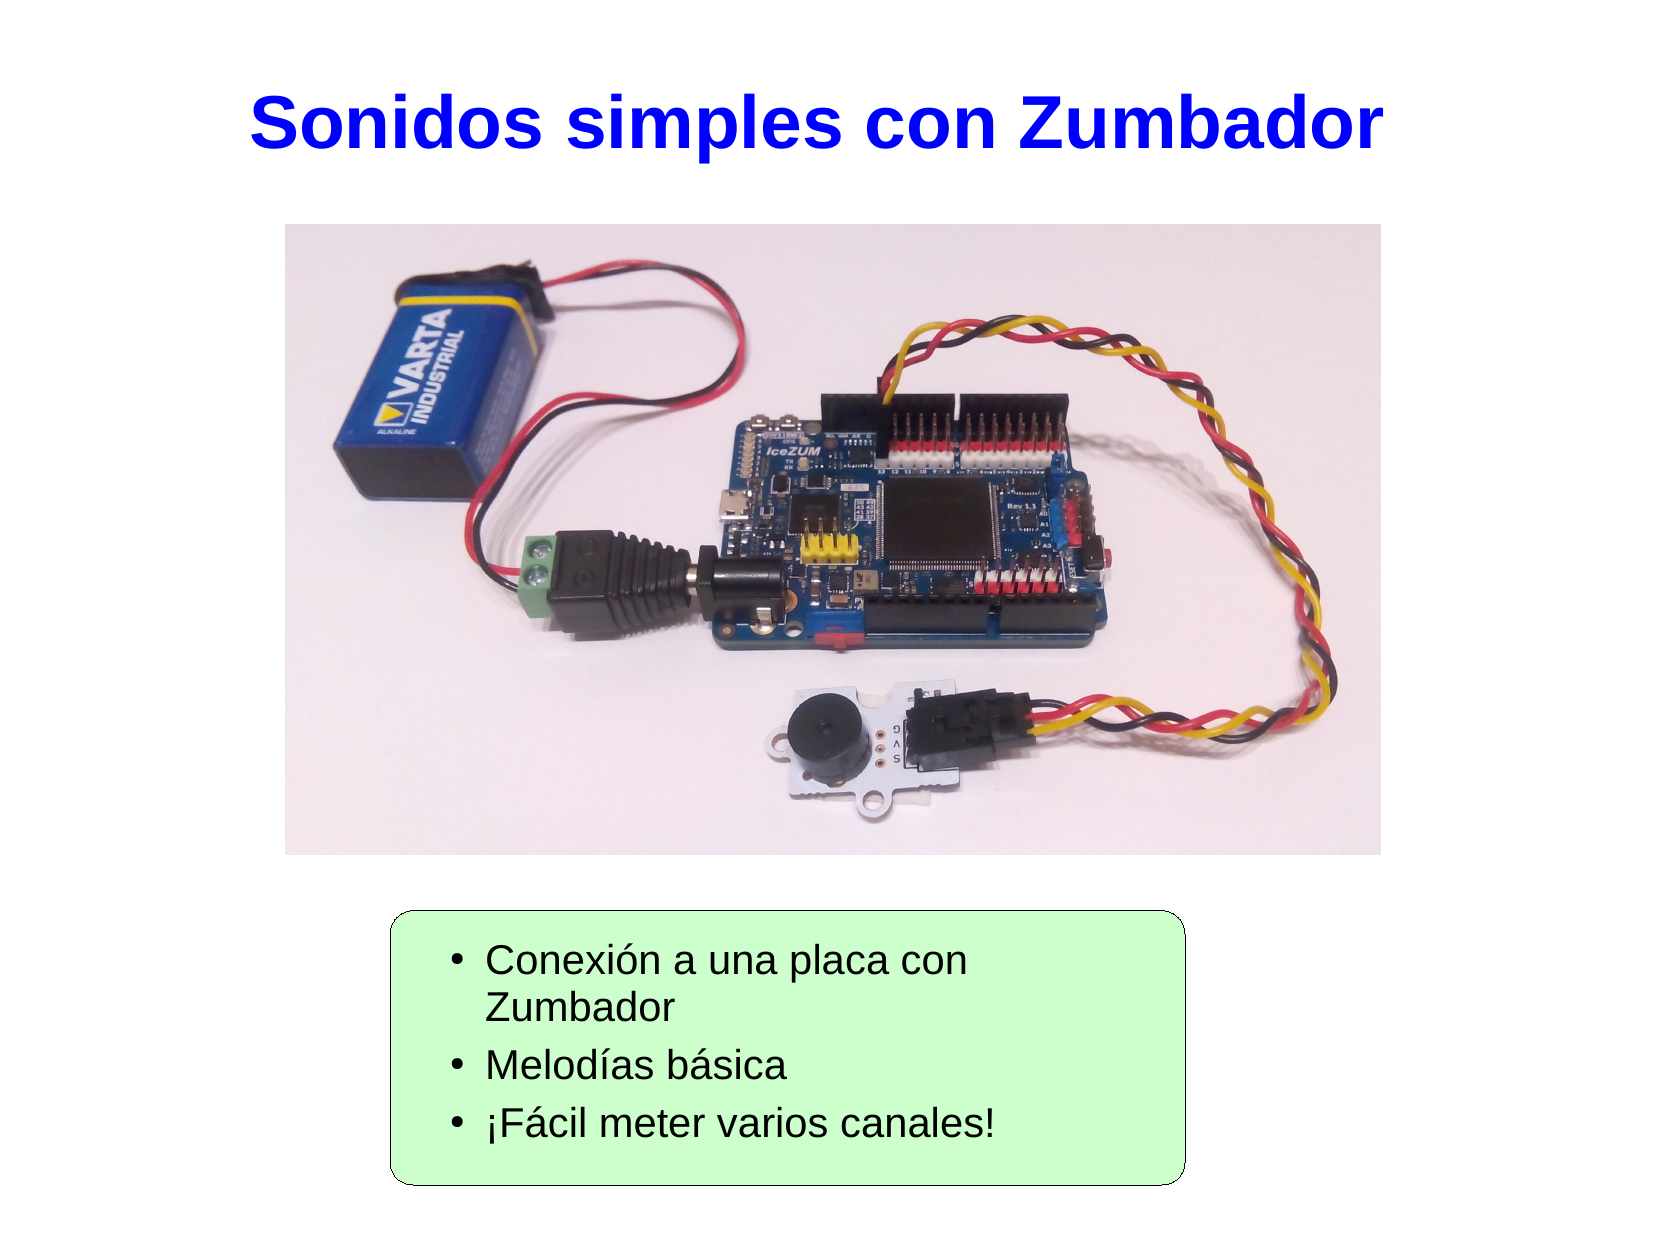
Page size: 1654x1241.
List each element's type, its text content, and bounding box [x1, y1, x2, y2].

picture [285, 224, 1381, 856]
text_box [390, 910, 1186, 1186]
text_box Conexión a una placa con Zumbador Melodías básica ¡Fácil meter varios canales! [435, 929, 1171, 1166]
text_box Sonidos simples con Zumbador [90, 73, 1546, 211]
